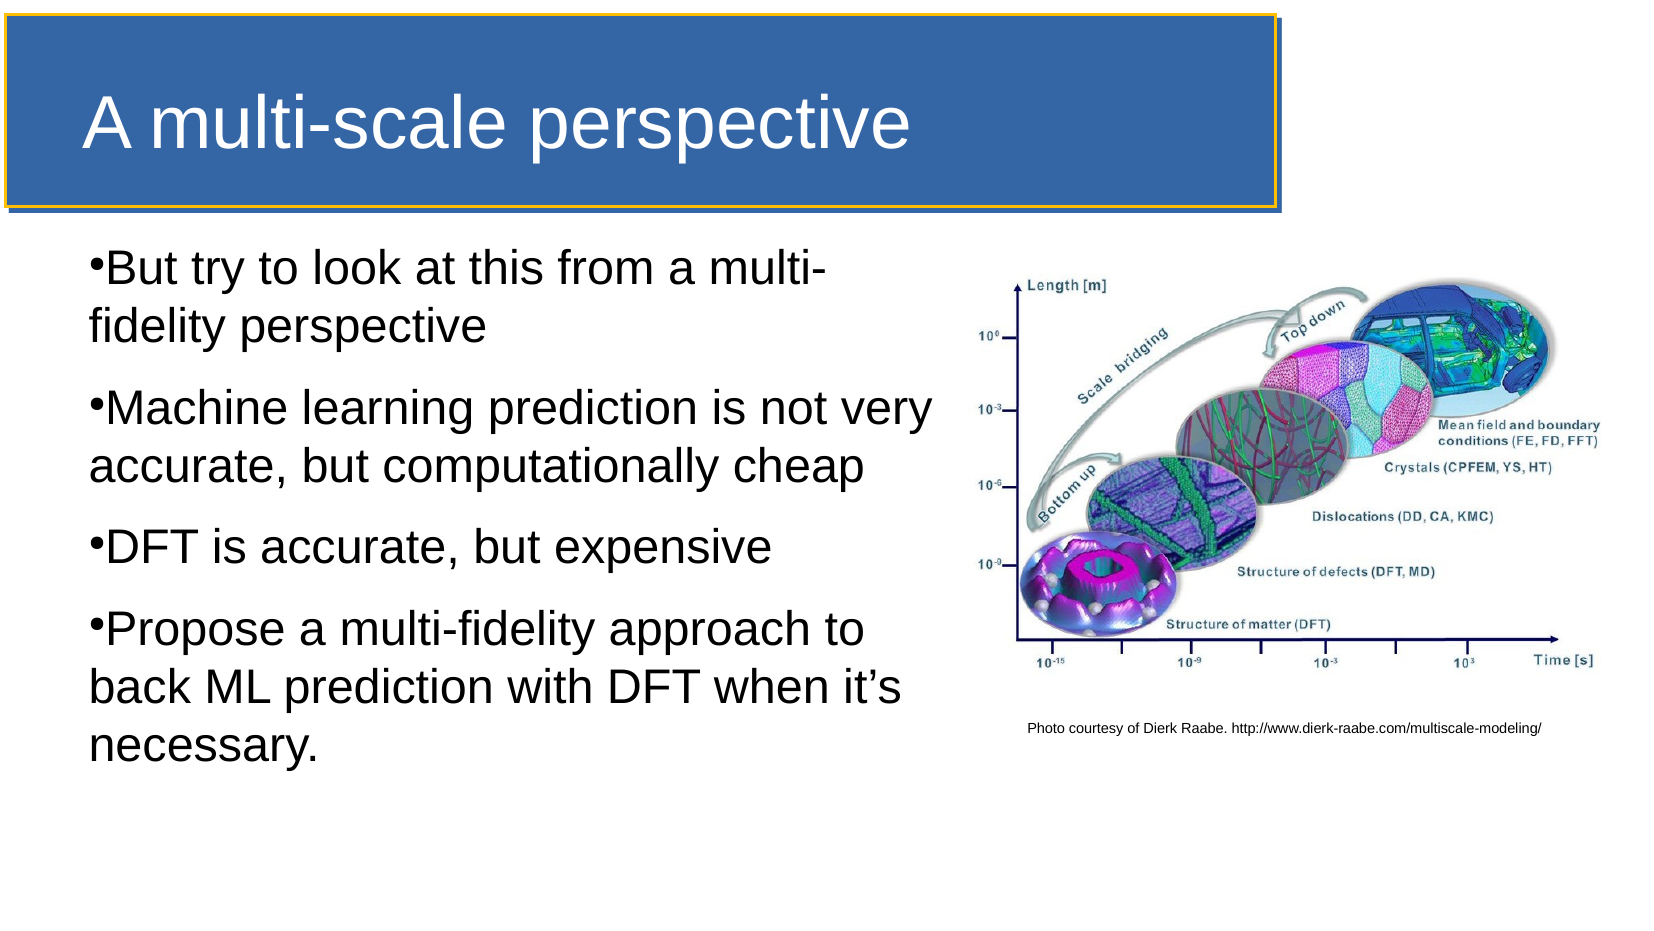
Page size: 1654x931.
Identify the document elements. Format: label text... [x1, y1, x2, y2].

picture [968, 262, 1613, 676]
list But try to look at this from a multi-fidelity perspective Machine learning prediction is not very accurate, but computationally cheap DFT is accurate, but expensive Propose a multi-fidelity approach to back ML prediction with DFT when it’s necessary. [88, 236, 938, 798]
text_box Photo courtesy of Dierk Raabe. http://www.dierk-raabe.com/multiscale-modeling/ [1012, 712, 1613, 751]
title A multi-scale perspective [82, 44, 1235, 192]
